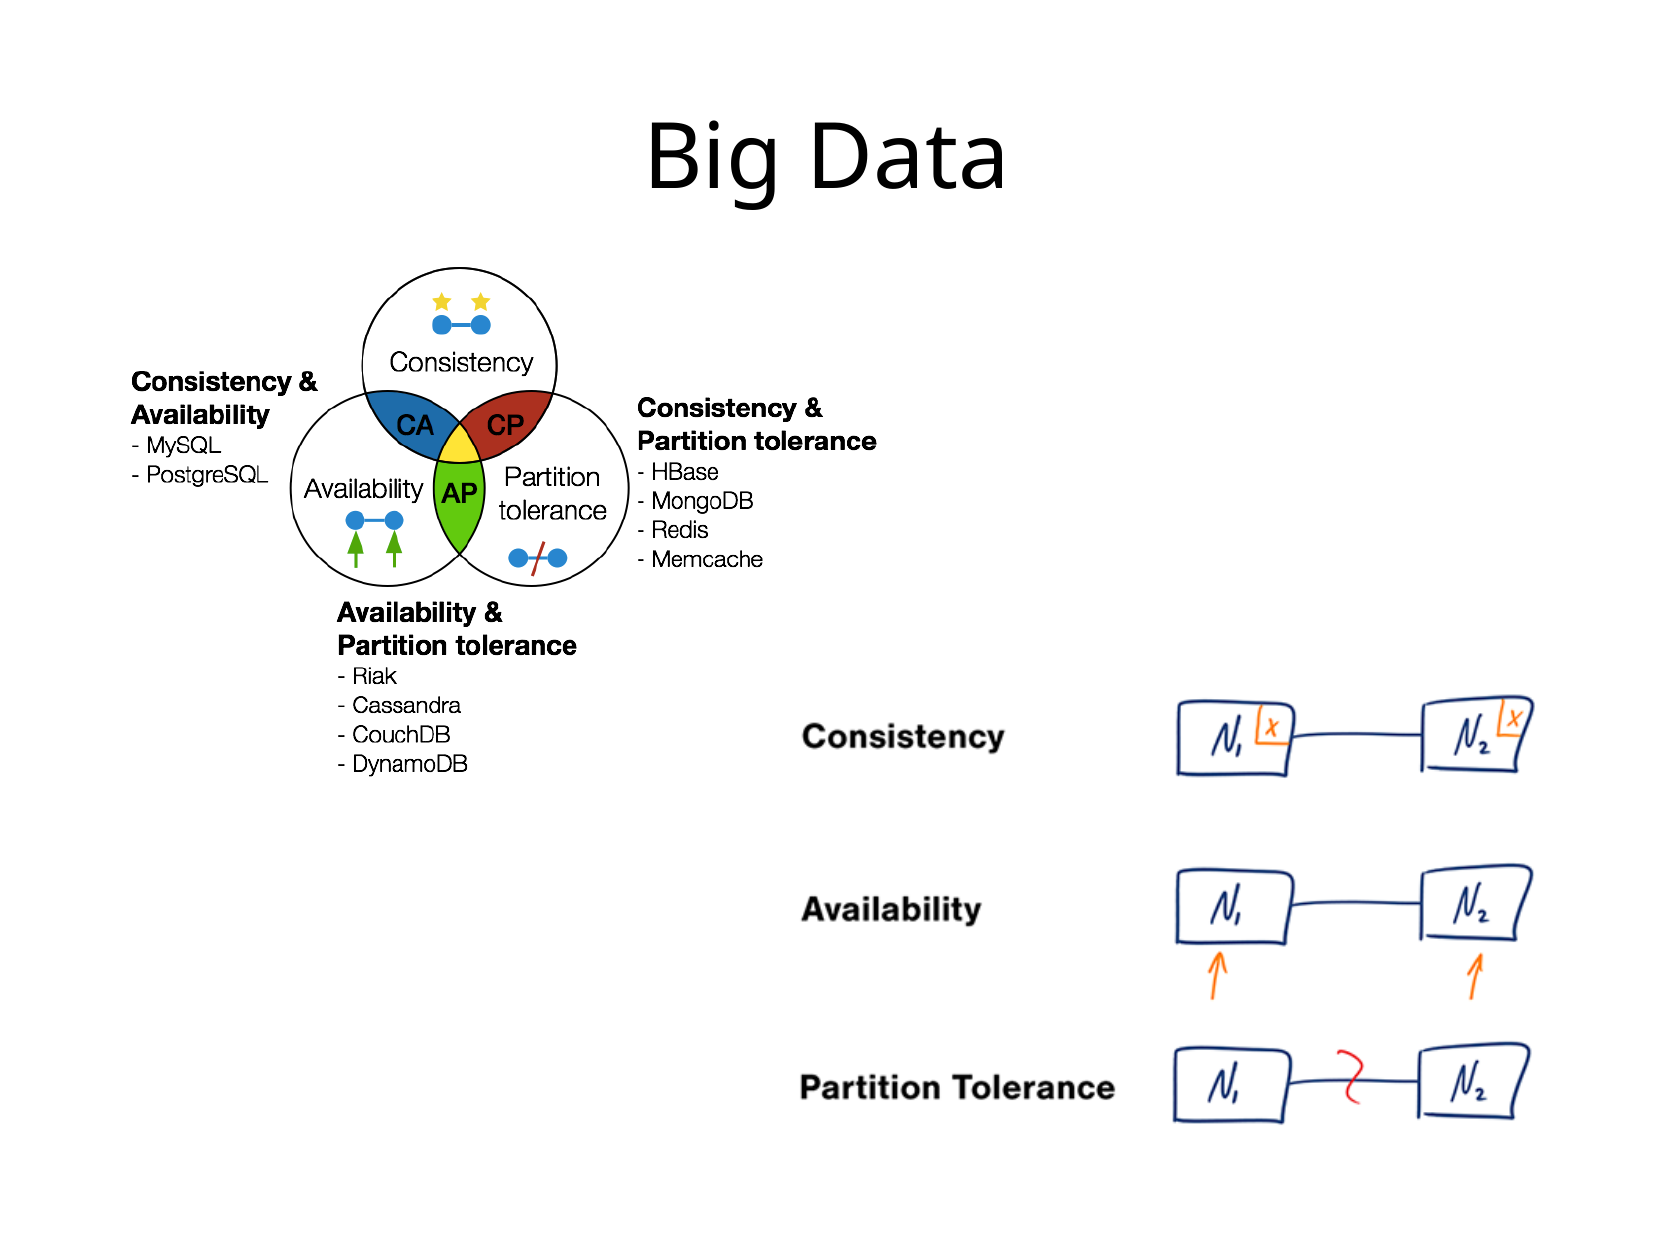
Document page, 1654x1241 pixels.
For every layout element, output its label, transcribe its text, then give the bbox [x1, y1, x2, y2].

title Big Data [82, 49, 1571, 257]
picture [118, 260, 1560, 1147]
